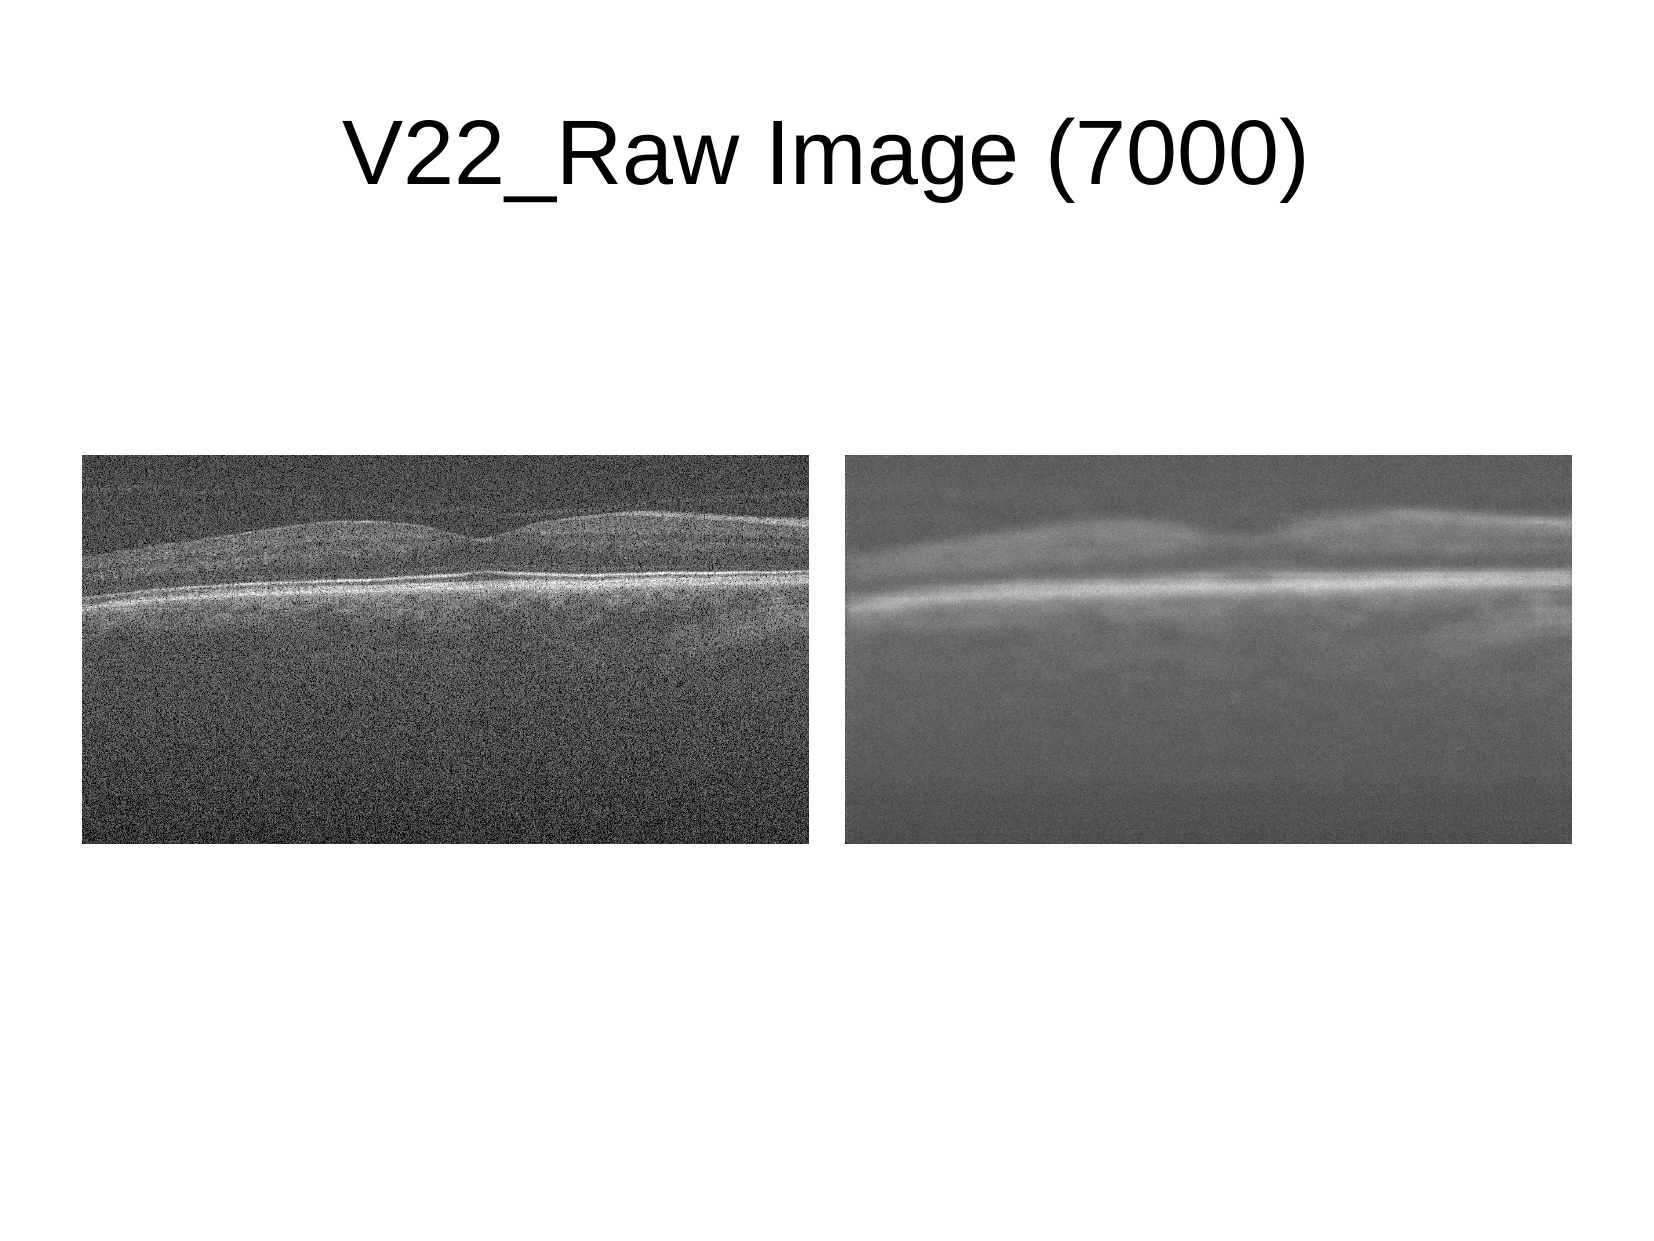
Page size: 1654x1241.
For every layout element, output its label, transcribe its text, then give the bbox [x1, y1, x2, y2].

title V22_Raw Image (7000) [82, 49, 1571, 257]
picture [82, 455, 809, 845]
picture [845, 455, 1572, 845]
